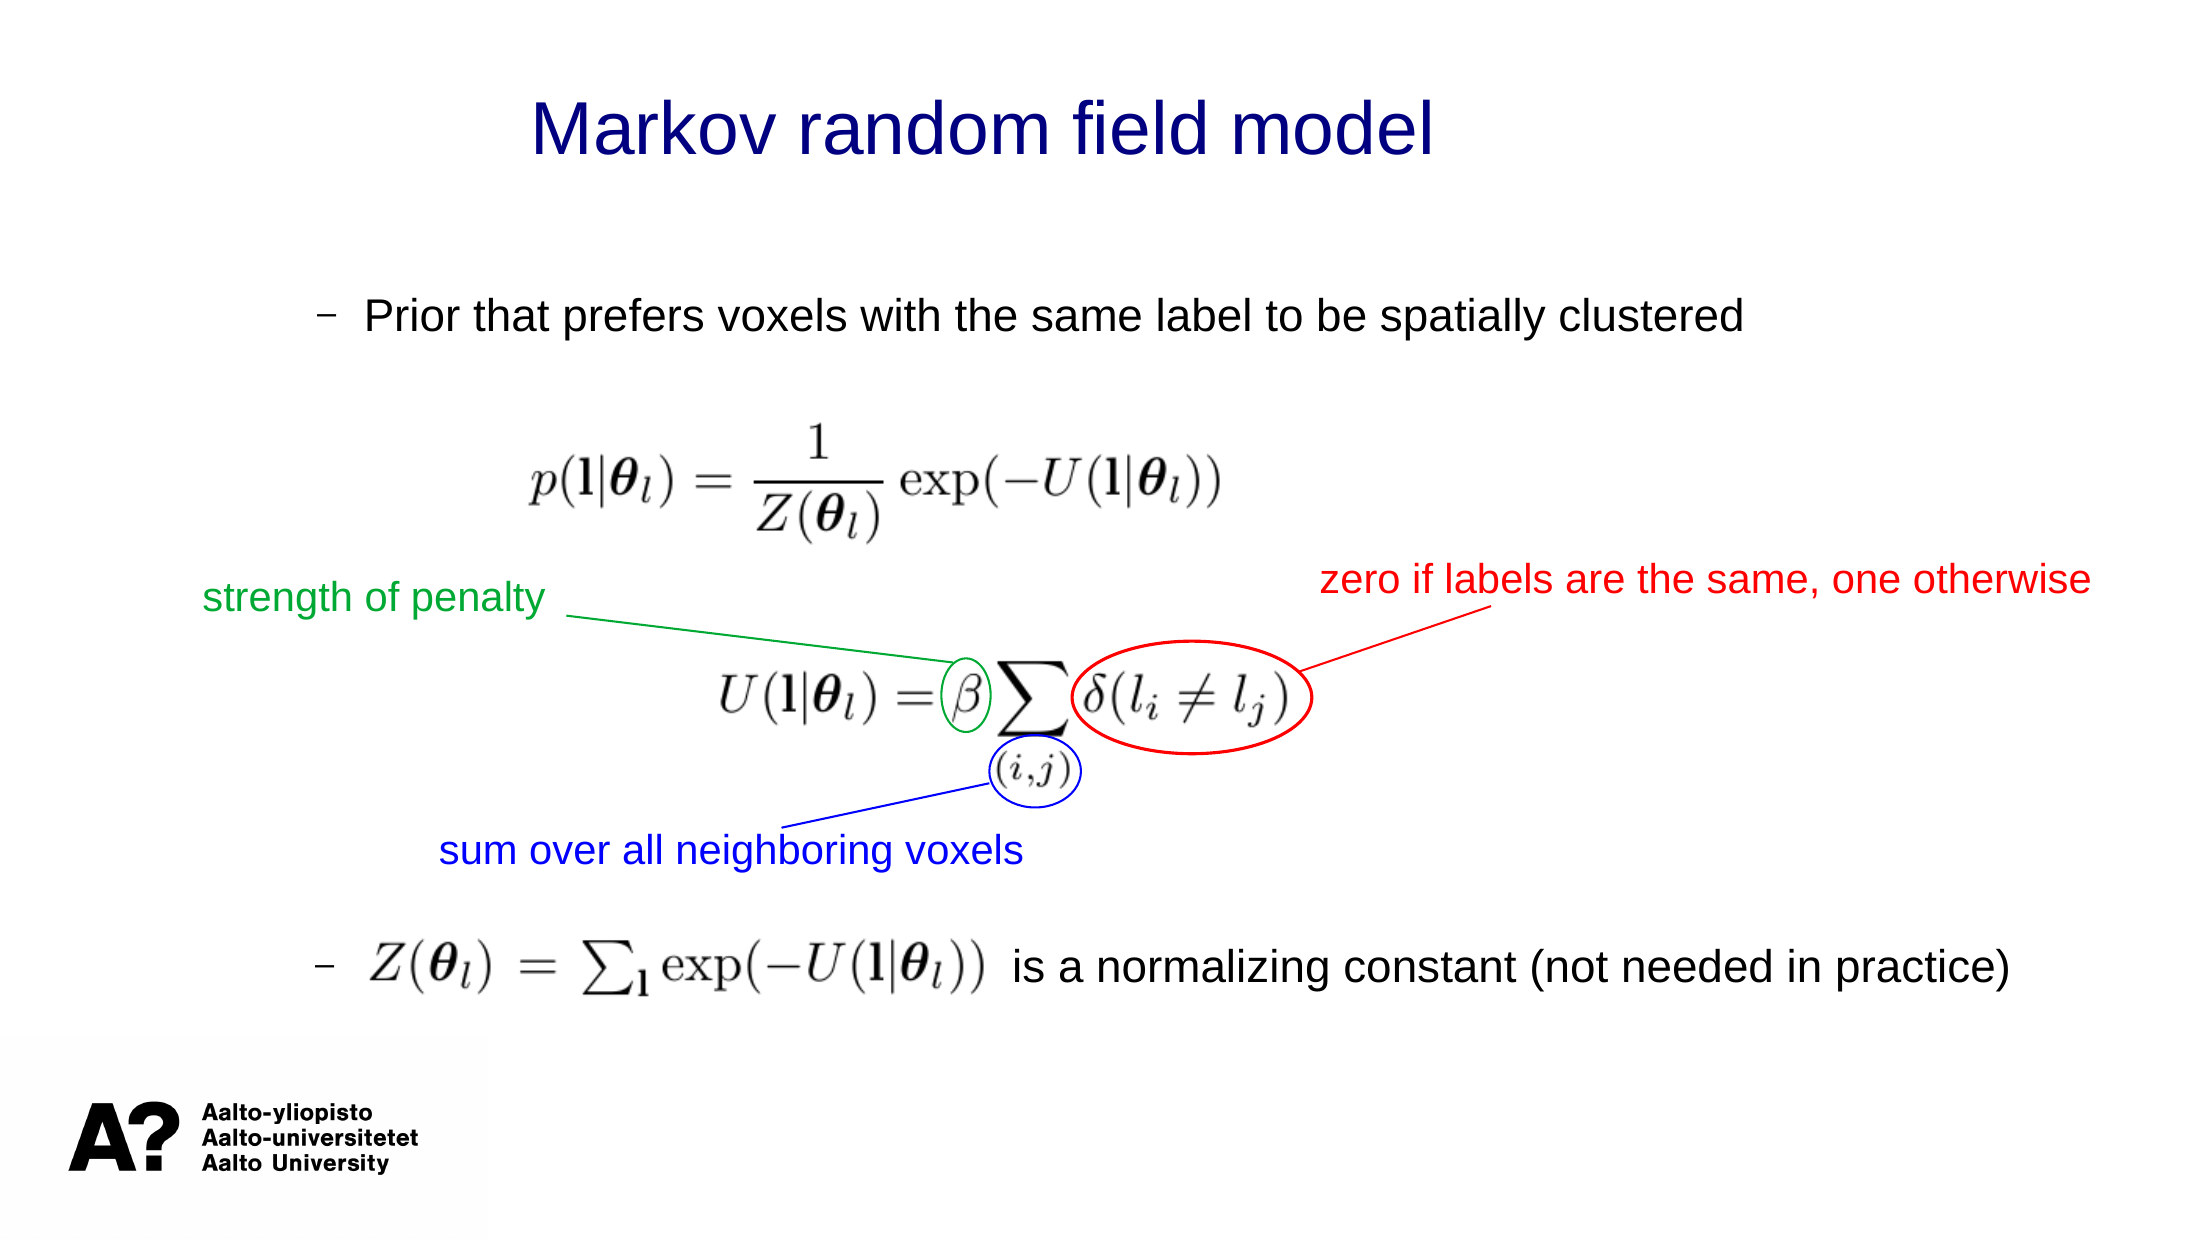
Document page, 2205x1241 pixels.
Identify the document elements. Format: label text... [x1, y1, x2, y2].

text_box strength of penalty [187, 562, 572, 663]
picture [0, 1035, 488, 1239]
picture [1227, 641, 1292, 663]
text_box sum over all neighboring voxels [424, 815, 1162, 916]
text_box zero if labels are the same, one otherwise [1304, 544, 2205, 632]
title Markov random field model [326, 65, 1640, 179]
list Prior that prefers voxels with the same label to be spatially clustered [227, 278, 1801, 450]
picture [959, 784, 995, 792]
picture [518, 412, 1223, 549]
picture [991, 737, 1079, 792]
list is a normalizing constant (not needed in practice) [225, 862, 2101, 1035]
picture [1074, 643, 1292, 752]
picture [710, 641, 1292, 792]
picture [943, 660, 989, 730]
